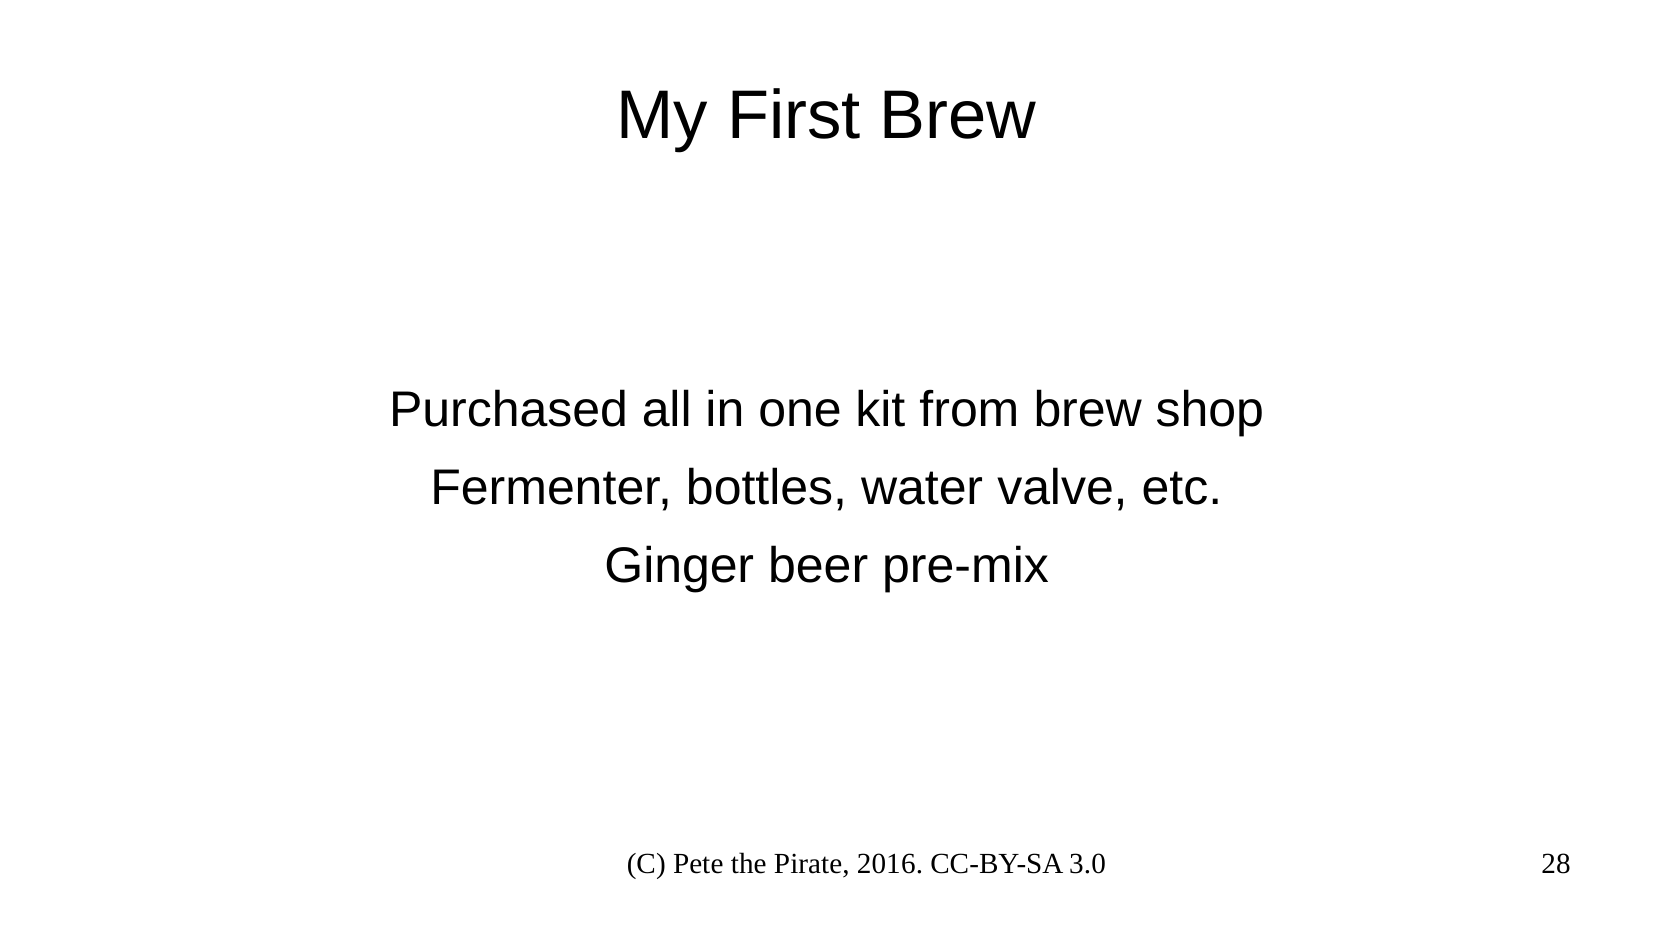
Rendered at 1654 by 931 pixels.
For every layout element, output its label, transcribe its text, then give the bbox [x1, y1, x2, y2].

title My First Brew [82, 37, 1571, 193]
list Purchased all in one kit from brew shop Fermenter, bottles, water valve, etc. Ginger beer pre-mix [82, 217, 1571, 757]
